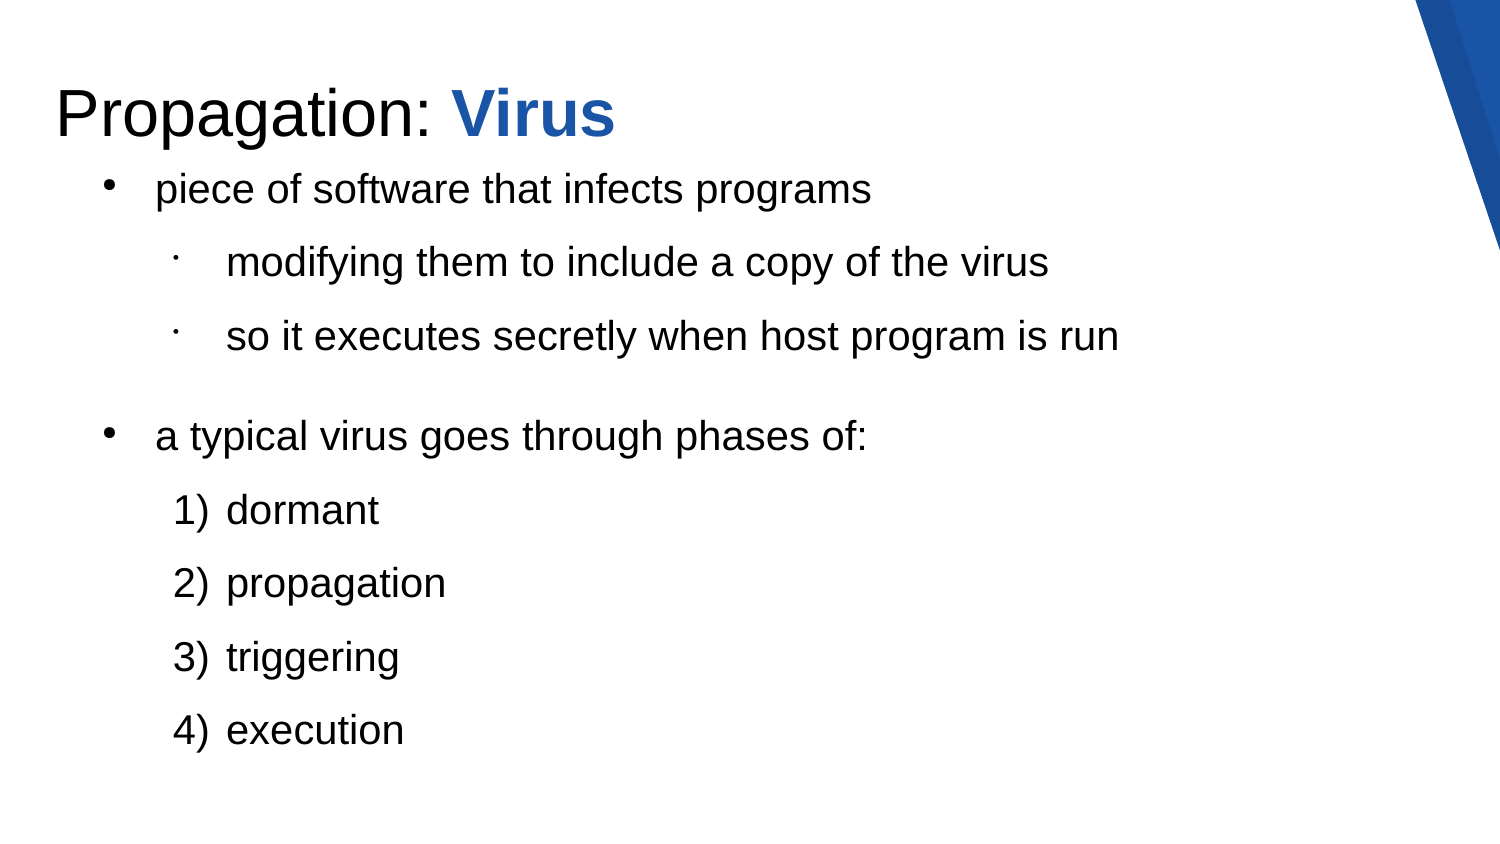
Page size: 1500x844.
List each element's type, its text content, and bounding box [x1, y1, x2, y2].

list piece of software that infects programs modifying them to include a copy of the virus so it executes secretly when host program is run a typical virus goes through phases of: dormant propagation triggering execution [69, 146, 1435, 841]
title Propagation: Virus [40, 97, 1231, 166]
